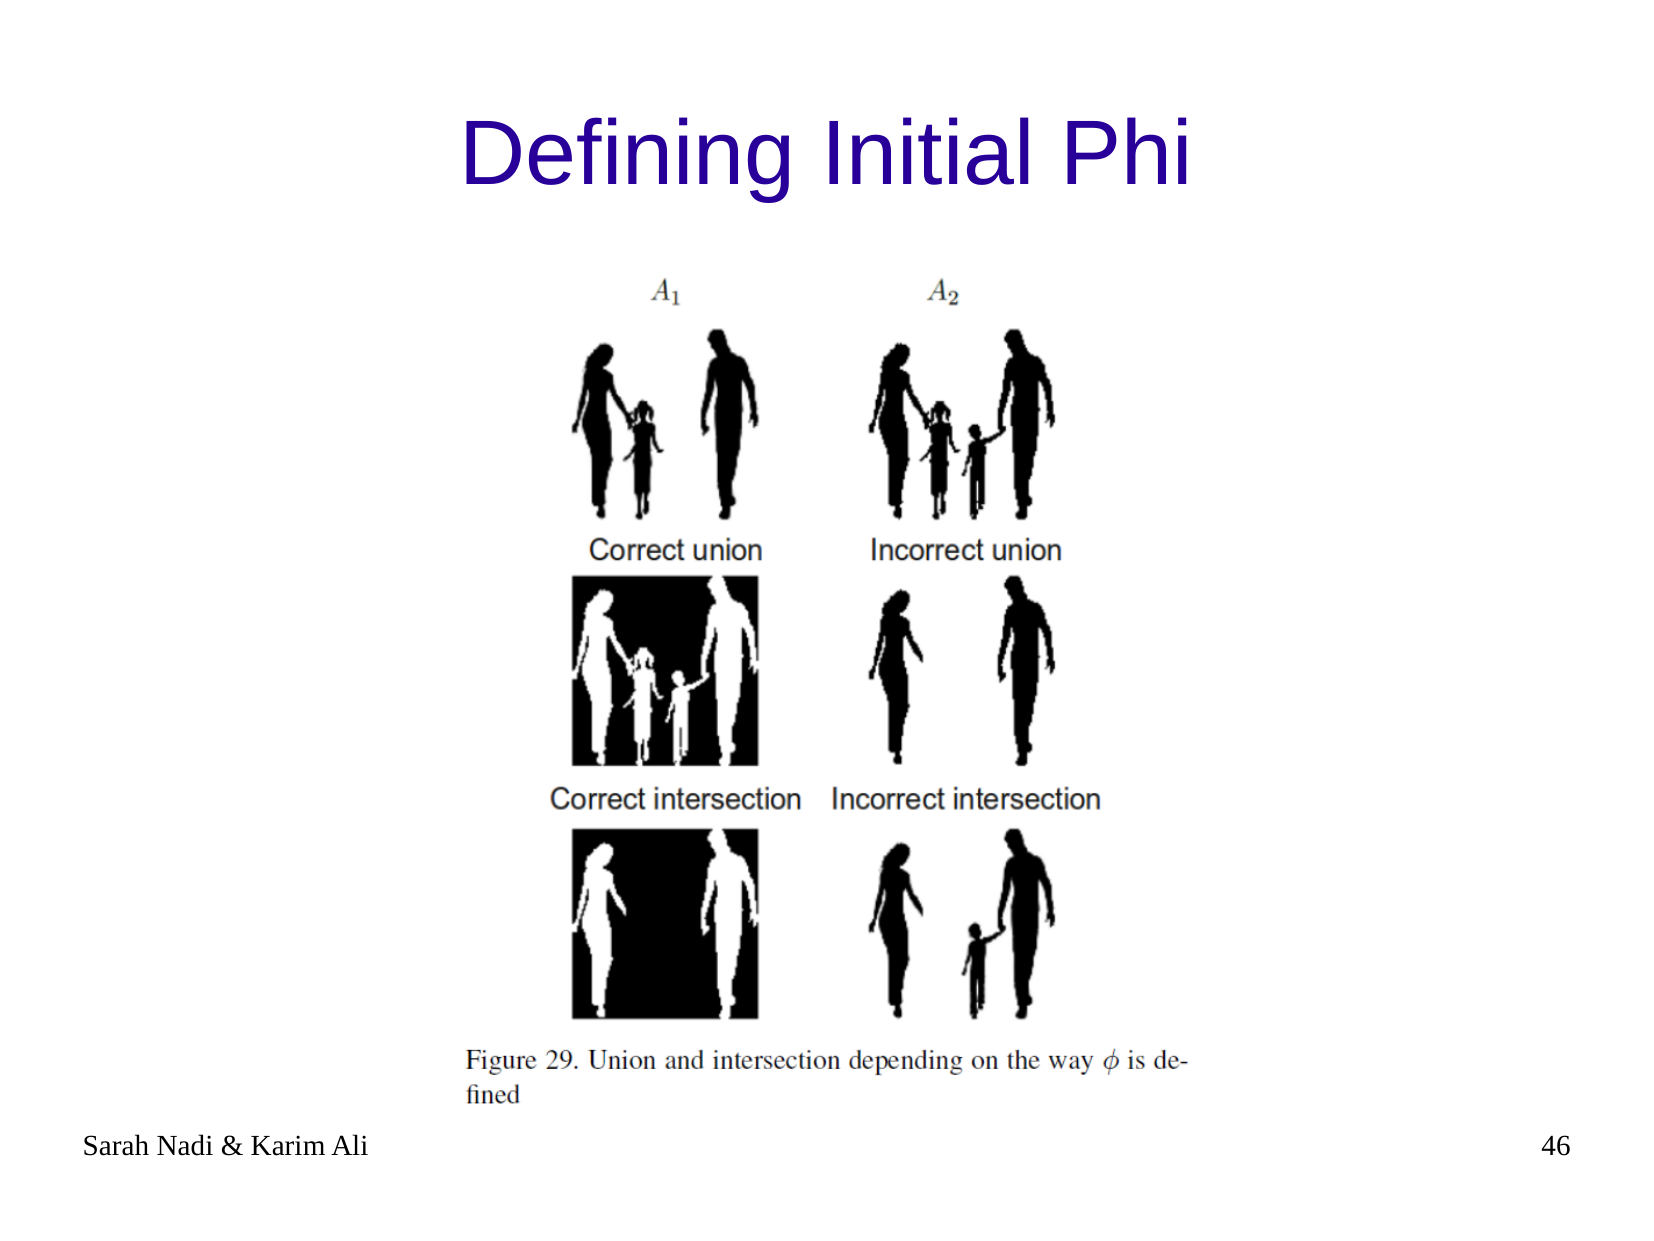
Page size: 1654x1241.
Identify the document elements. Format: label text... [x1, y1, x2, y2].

picture [461, 269, 1192, 1113]
title Defining Initial Phi [82, 56, 1571, 250]
